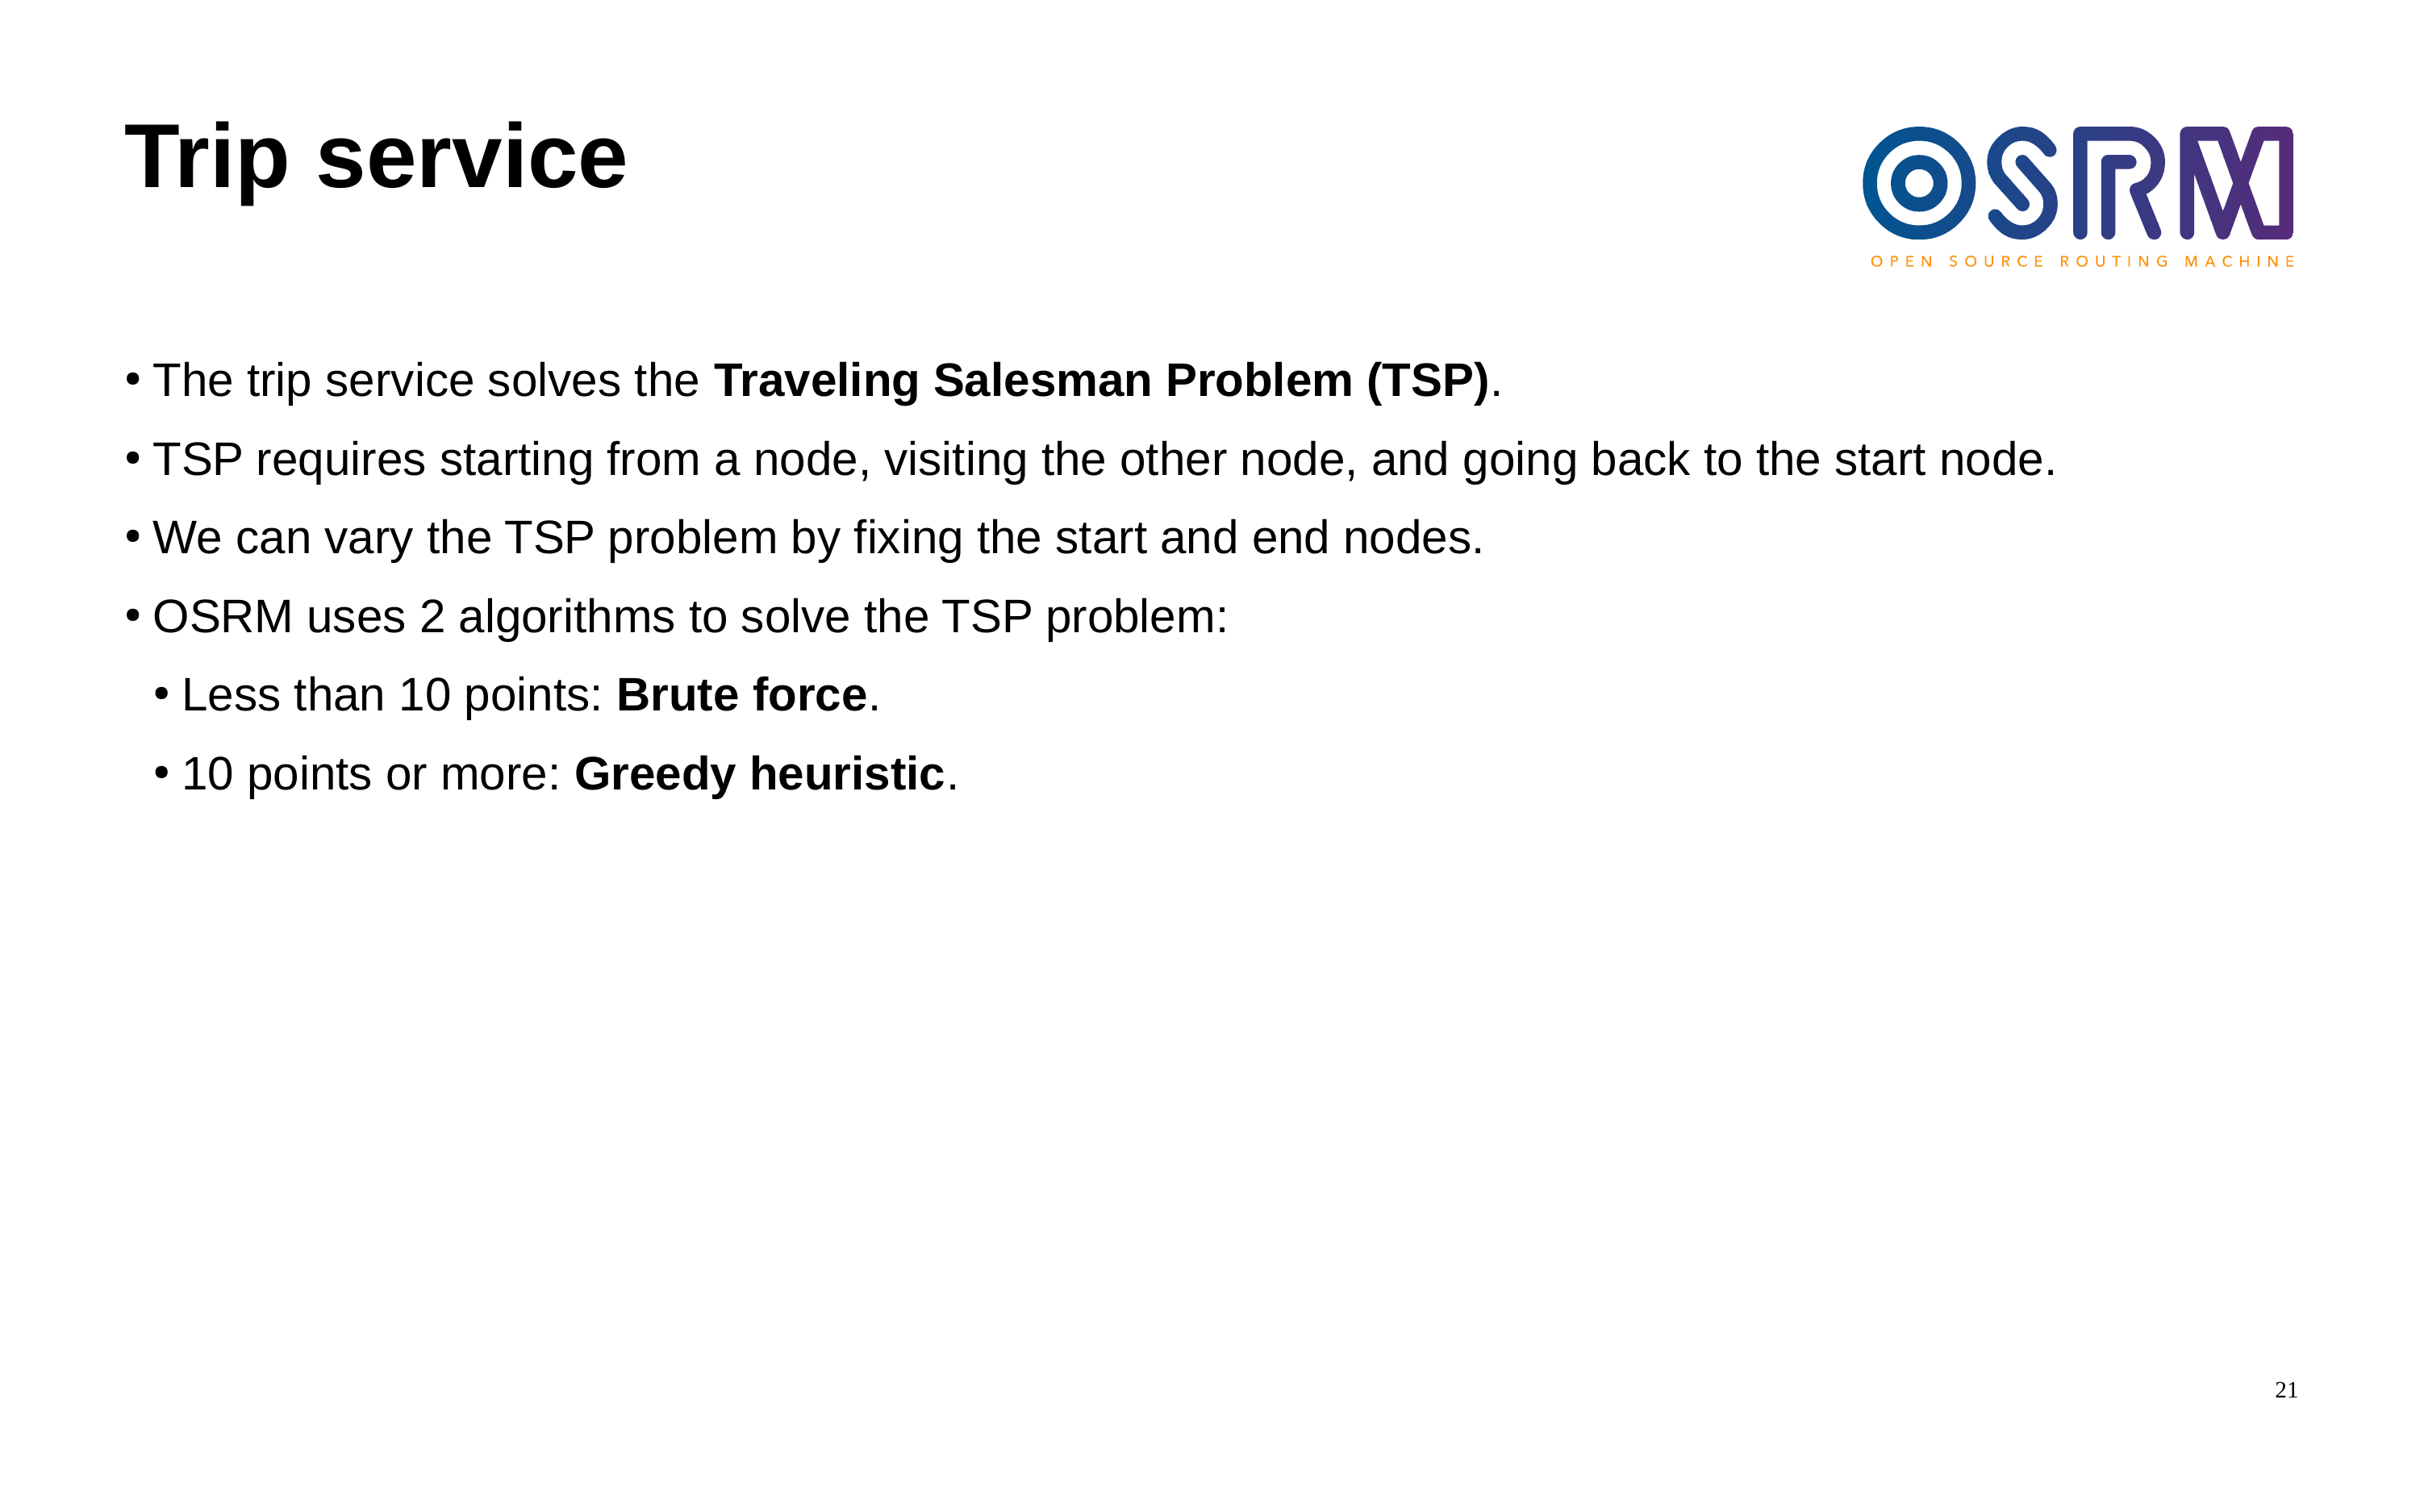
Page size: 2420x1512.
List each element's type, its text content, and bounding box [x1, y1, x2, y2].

picture [1856, 122, 2300, 273]
text_box The trip service solves the Traveling Salesman Problem (TSP). TSP requires starting from a node, visiting the other node, and going back to the start node. We can vary the TSP problem by fixing the start and end nodes. OSRM uses 2 algorithms to solve the TSP problem: Less than 10 points: Brute force. 10 points or more: Greedy heuristic. [112, 322, 2171, 806]
text_box Trip service [112, 61, 1199, 251]
